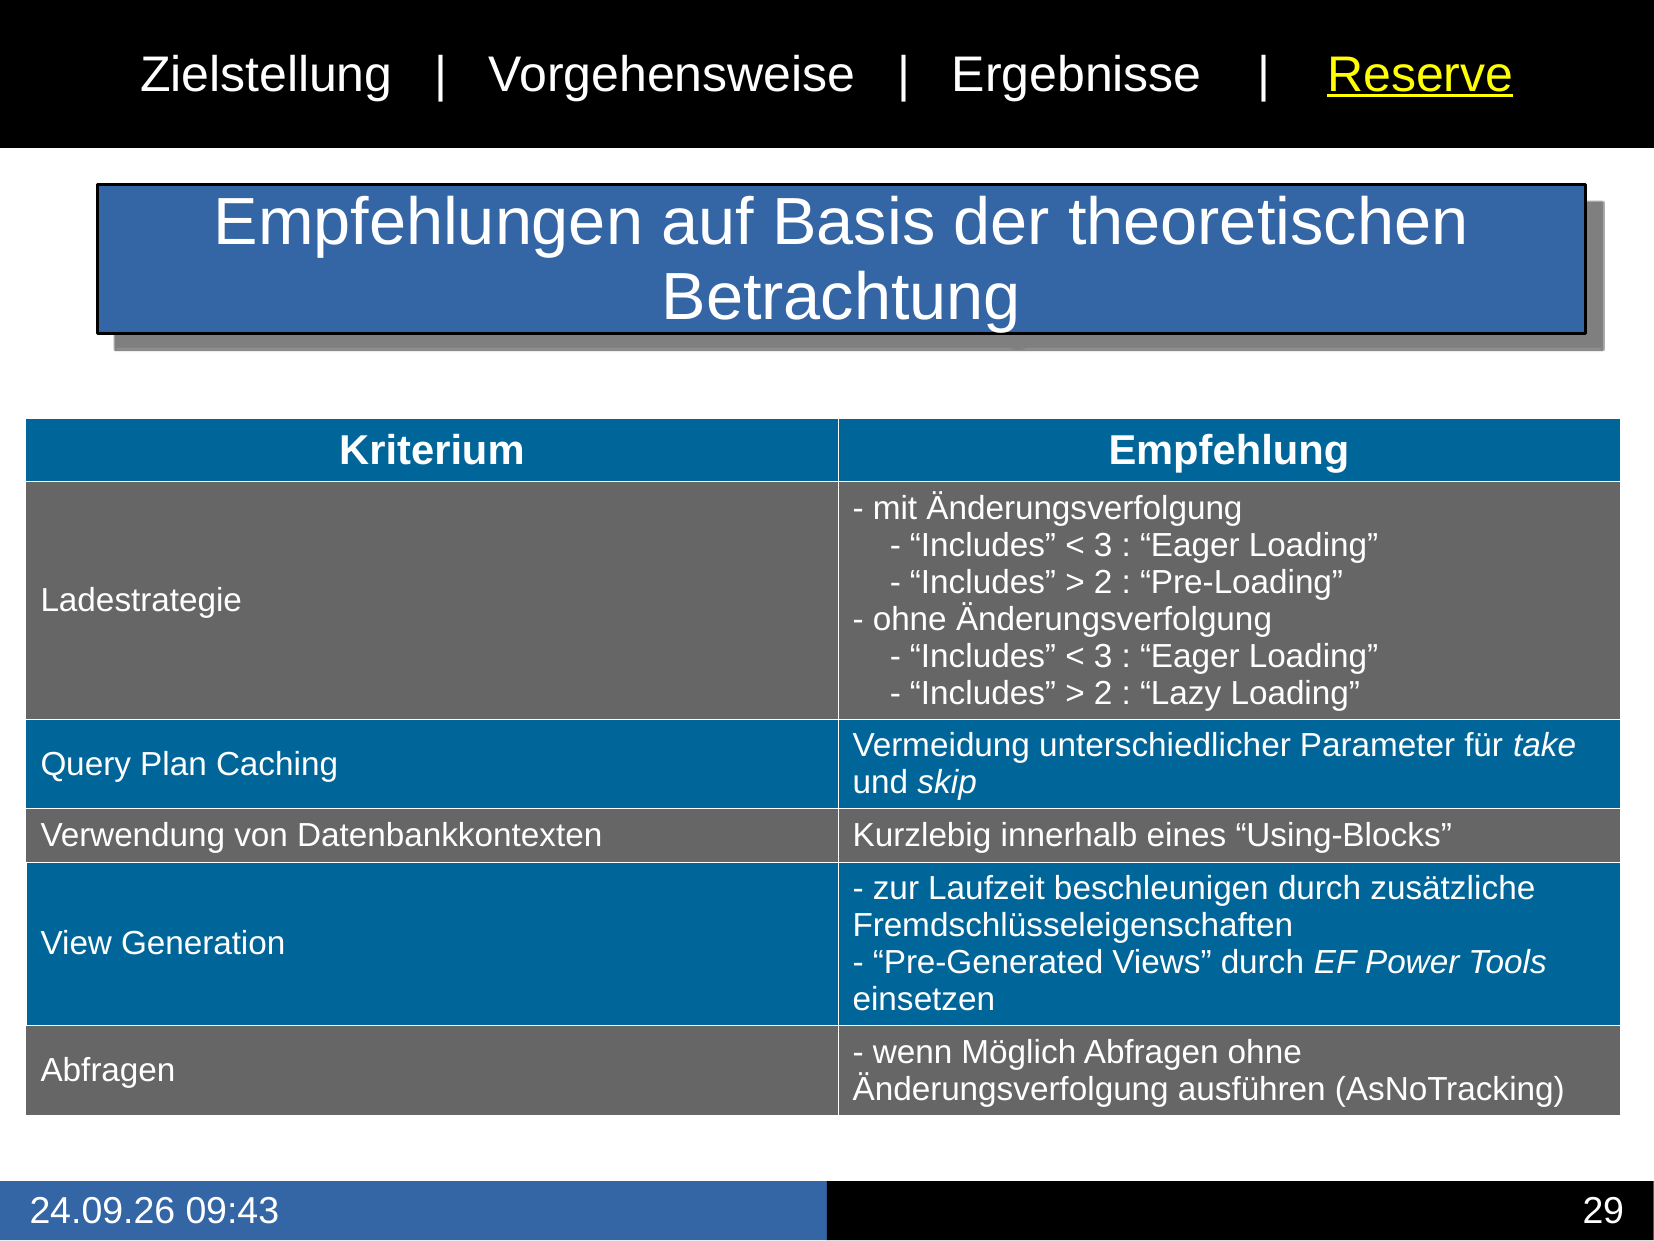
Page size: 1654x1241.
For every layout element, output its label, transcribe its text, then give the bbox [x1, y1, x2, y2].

table_cell Kurzlebig innerhalb eines “Using-Blocks” [839, 809, 1620, 862]
table_cell - wenn Möglich Abfragen ohne Änderungsverfolgung ausführen (AsNoTracking) [839, 1026, 1620, 1115]
table_header Empfehlung [839, 419, 1620, 481]
table_cell - zur Laufzeit beschleunigen durch zusätzliche Fremdschlüsseleigenschaften - “Pre-Generated Views” durch EF Power Tools einsetzen [839, 863, 1620, 1025]
table_cell Abfragen [26, 1026, 838, 1115]
table_header Kriterium [26, 419, 838, 481]
table_cell Vermeidung unterschiedlicher Parameter für take und skip [839, 720, 1620, 808]
table_cell View Generation [27, 863, 838, 1025]
table_cell - mit Änderungsverfolgung - “Includes” < 3 : “Eager Loading” - “Includes” > 2 : “Pre-Loading” - ohne Änderungsverfolgung - “Includes” < 3 : “Eager Loading” - “Includes” > 2 : “Lazy Loading” [839, 482, 1620, 719]
table_cell Verwendung von Datenbankkontexten [26, 809, 838, 862]
table_cell Ladestrategie [26, 482, 838, 719]
text_box Zielstellung | Vorgehensweise | Ergebnisse | Reserve [0, 0, 1654, 148]
title Empfehlungen auf Basis der theoretischen Betrachtung [97, 184, 1586, 334]
table_cell Query Plan Caching [26, 720, 838, 808]
